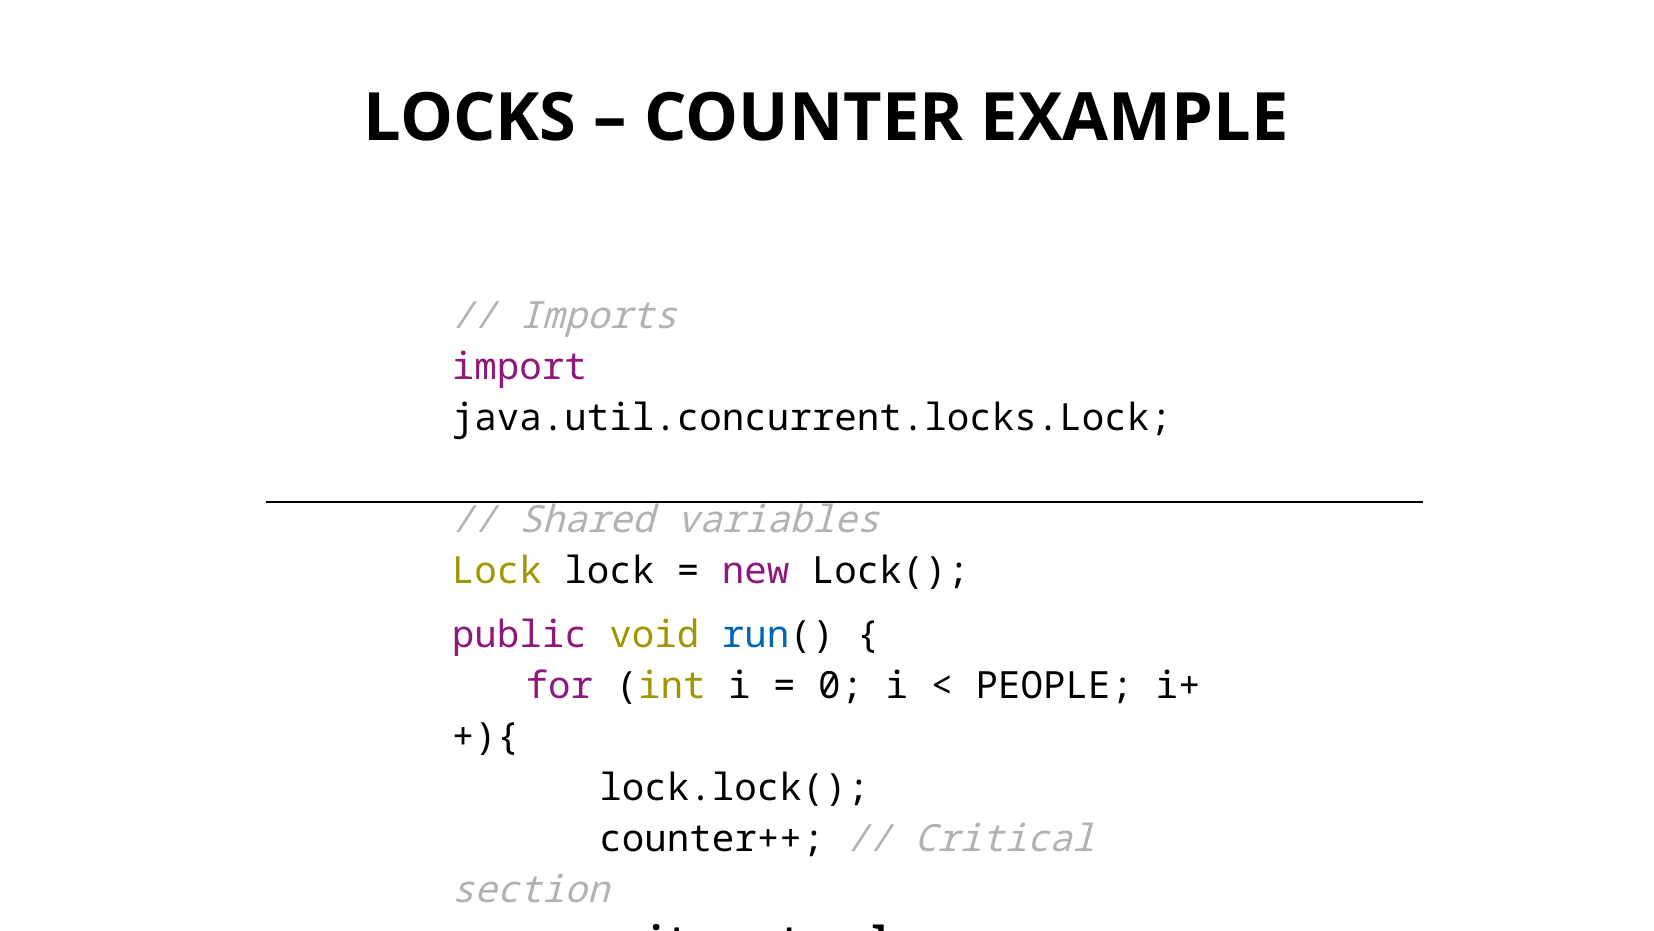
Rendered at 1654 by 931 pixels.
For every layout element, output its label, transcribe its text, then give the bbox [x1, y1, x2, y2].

text_box public void run() { for (int i = 0; i < PEOPLE; i++){ lock.lock(); counter++; // Critical section exit_protocol; } } [437, 555, 1217, 868]
text_box // Imports import java.util.concurrent.locks.Lock; // Shared variables Lock lock = new Lock(); [437, 236, 1217, 473]
title LOCKS – COUNTER EXAMPLE [82, 36, 1571, 193]
